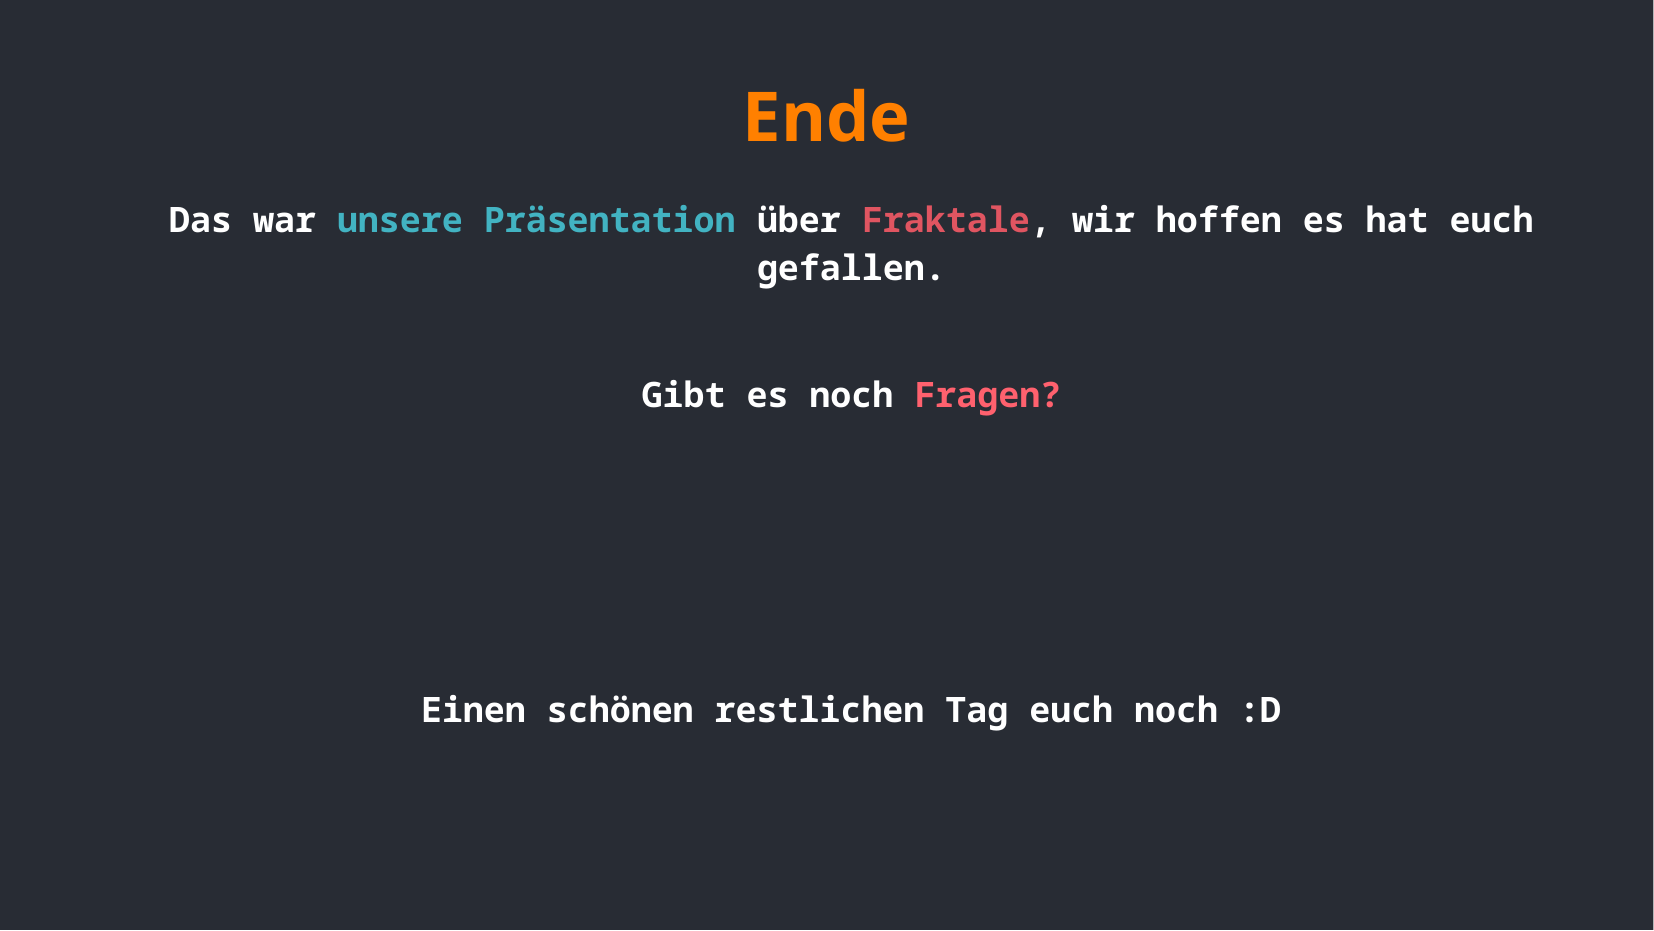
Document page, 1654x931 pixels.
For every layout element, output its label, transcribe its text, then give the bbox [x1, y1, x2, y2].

title Ende [82, 37, 1571, 193]
list Das war unsere Präsentation über Fraktale, wir hoffen es hat euch gefallen. Gibt es noch Fragen? Einen schönen restlichen Tag euch noch :D [82, 195, 1571, 735]
